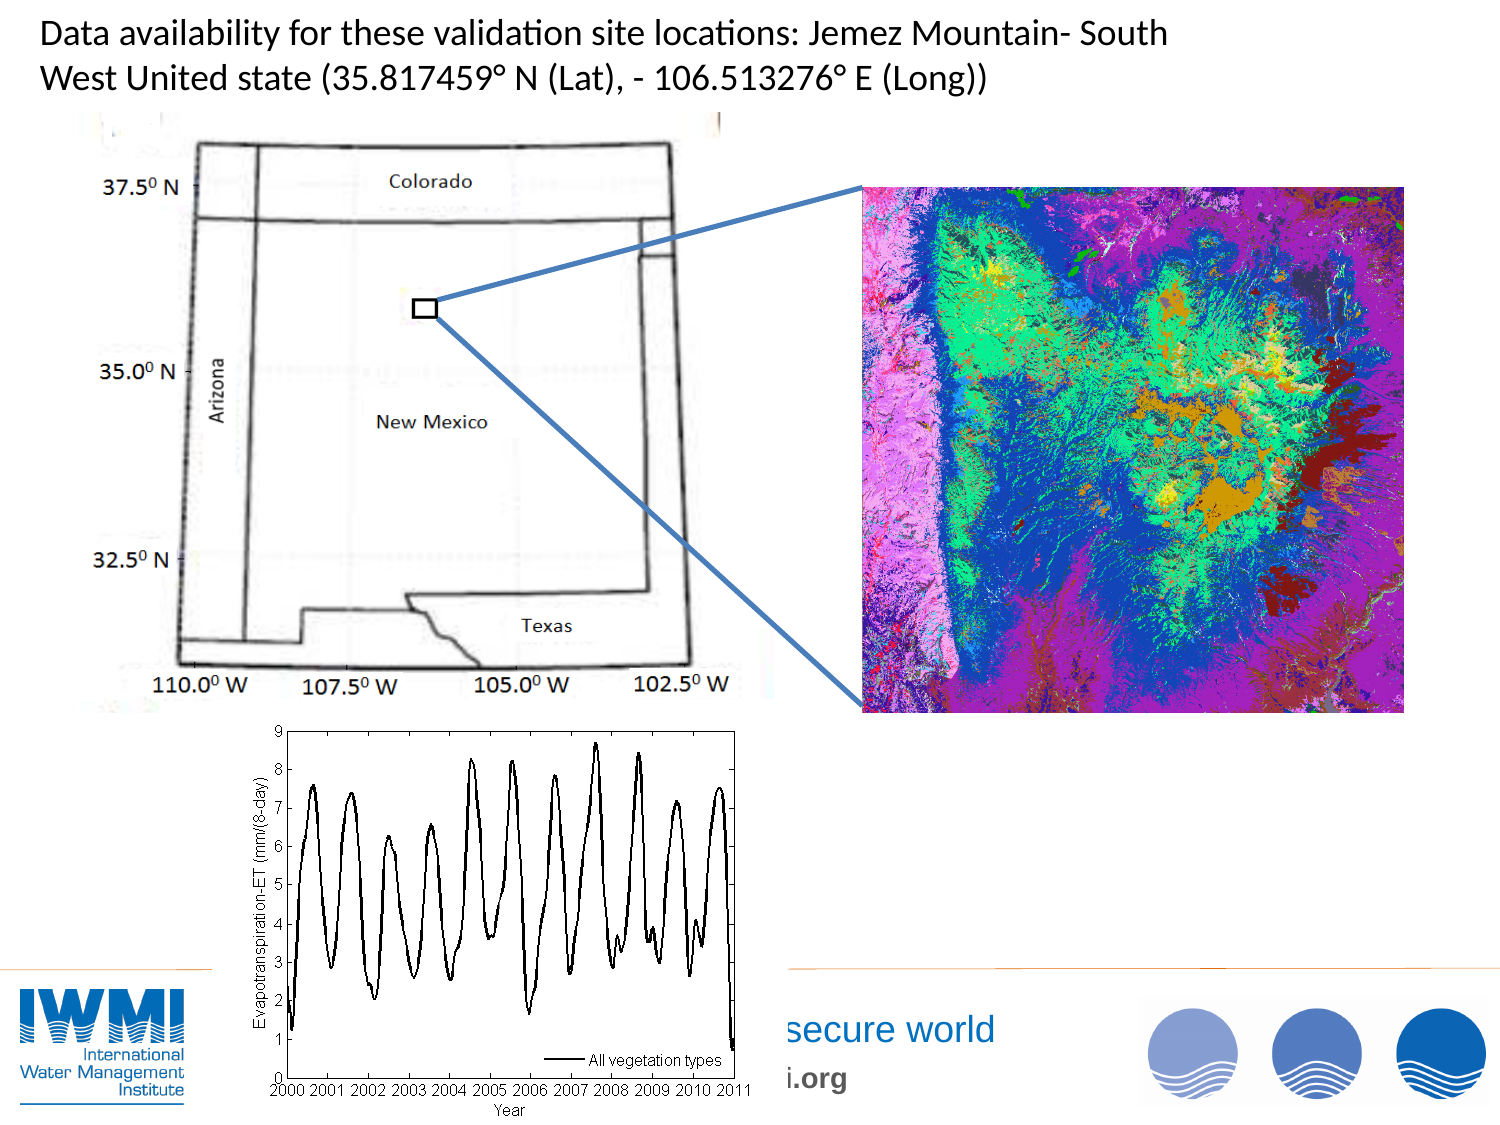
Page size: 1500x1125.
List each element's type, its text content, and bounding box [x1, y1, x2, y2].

text_box Data availability for these validation site locations: Jemez Mountain- South West United state (35.817459° N (Lat), - 106.513276° E (Long)) [24, 0, 1250, 196]
picture [20, 989, 184, 1105]
picture [75, 112, 788, 1125]
picture [862, 187, 1404, 713]
